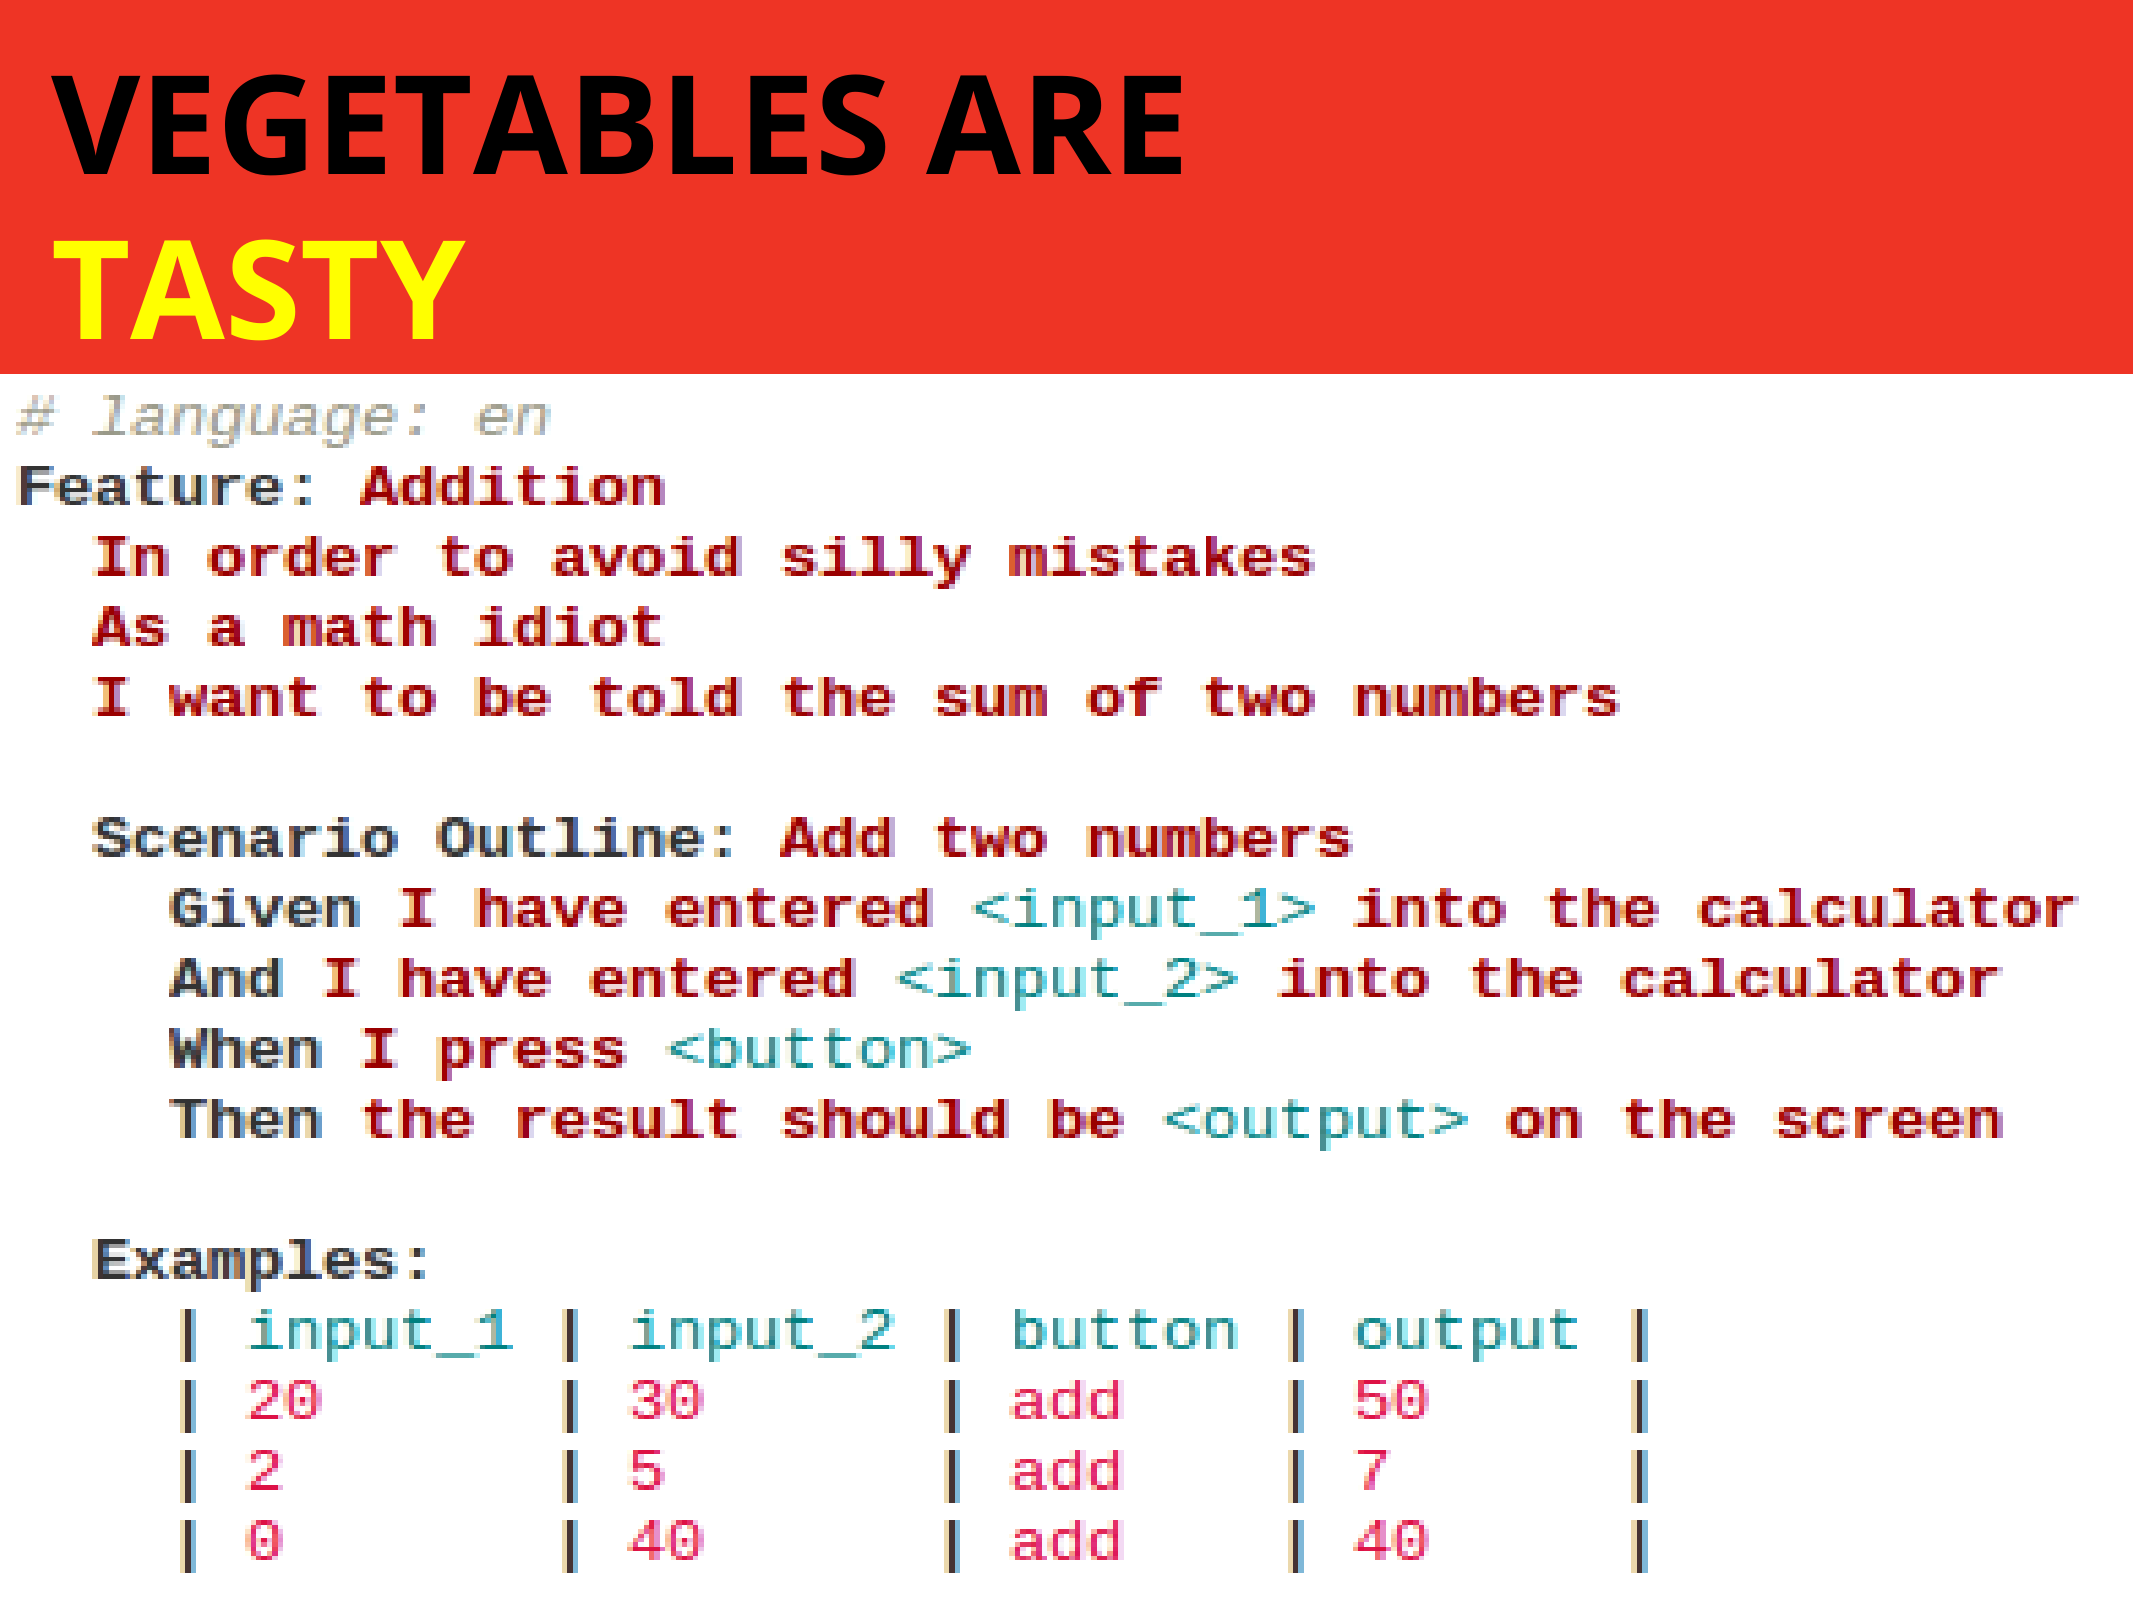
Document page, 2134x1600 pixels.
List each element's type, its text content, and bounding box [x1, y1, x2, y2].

text_box VEGETABLES ARE TASTY [41, 37, 2134, 374]
picture [0, 374, 2134, 1600]
